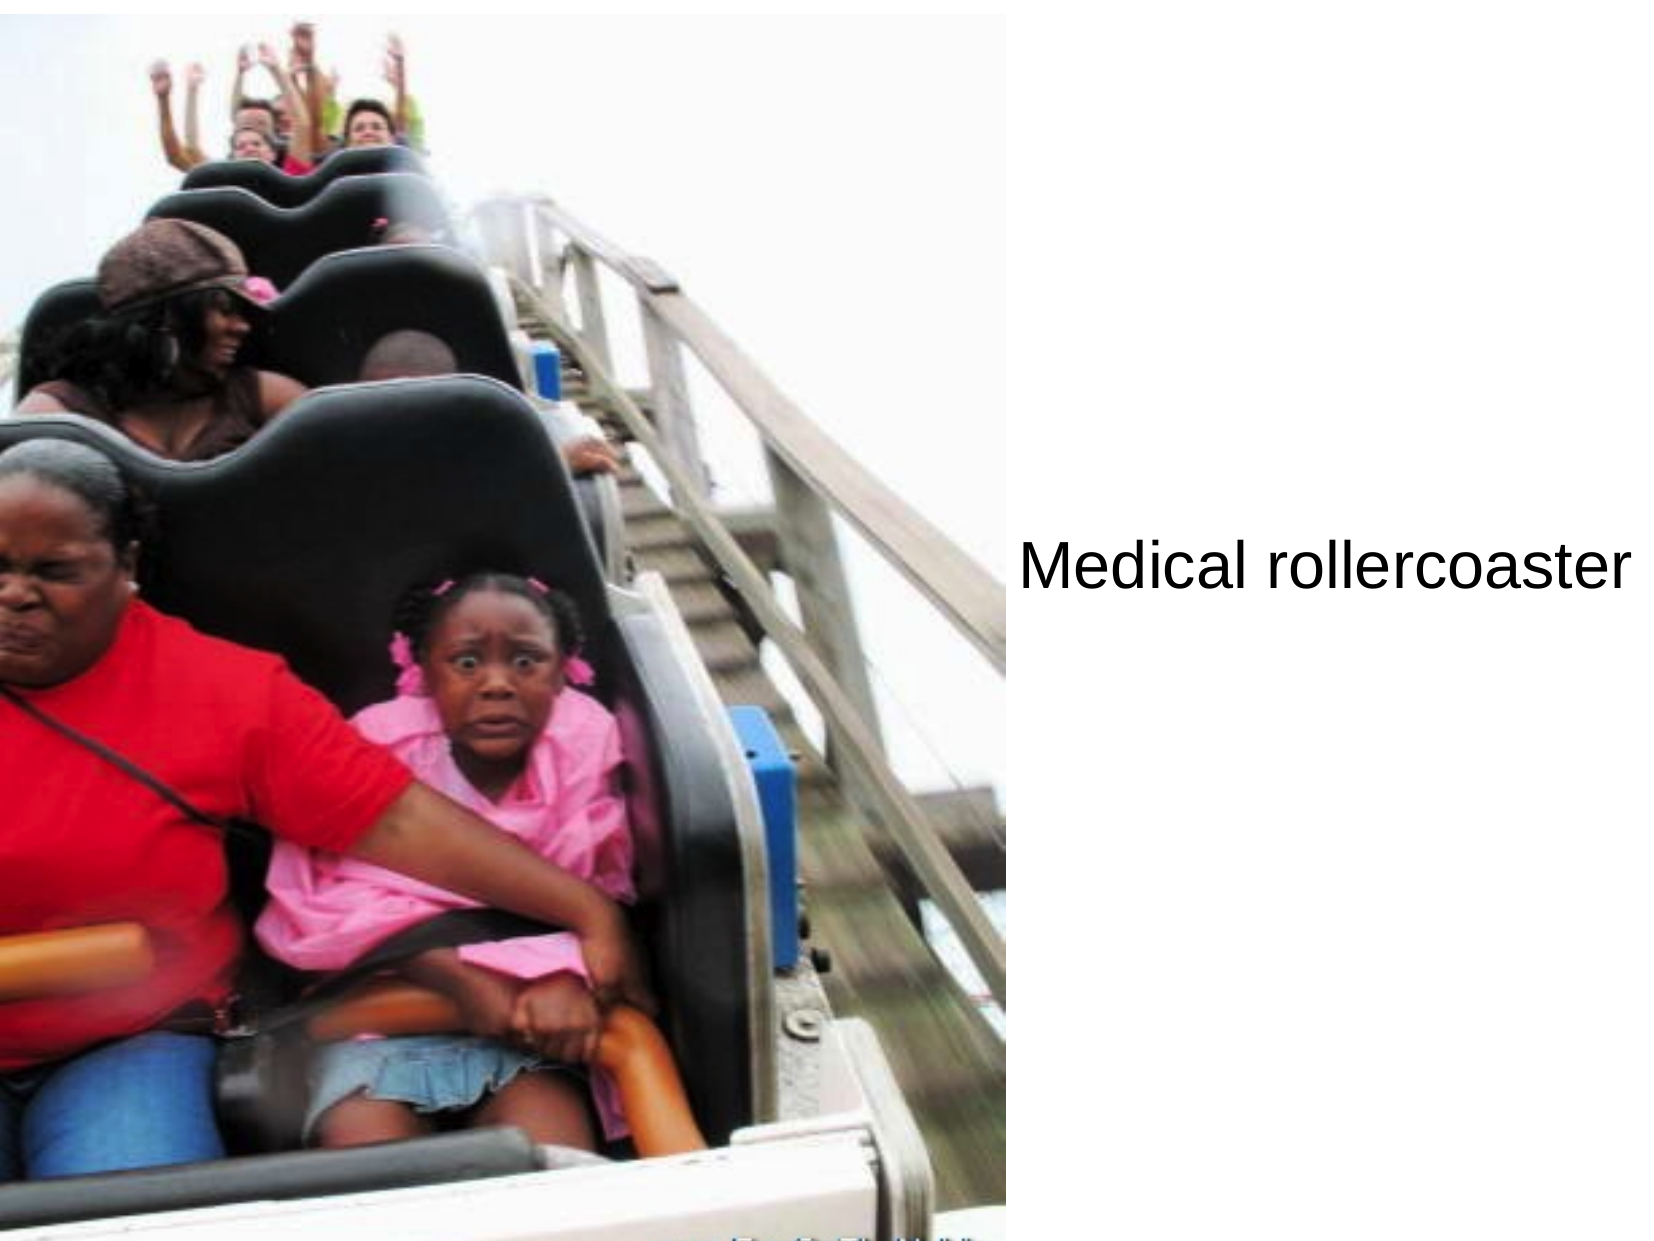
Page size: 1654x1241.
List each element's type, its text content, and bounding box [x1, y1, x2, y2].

picture [0, 14, 1006, 1241]
subtitle Medical rollercoaster [1006, 35, 1654, 1096]
